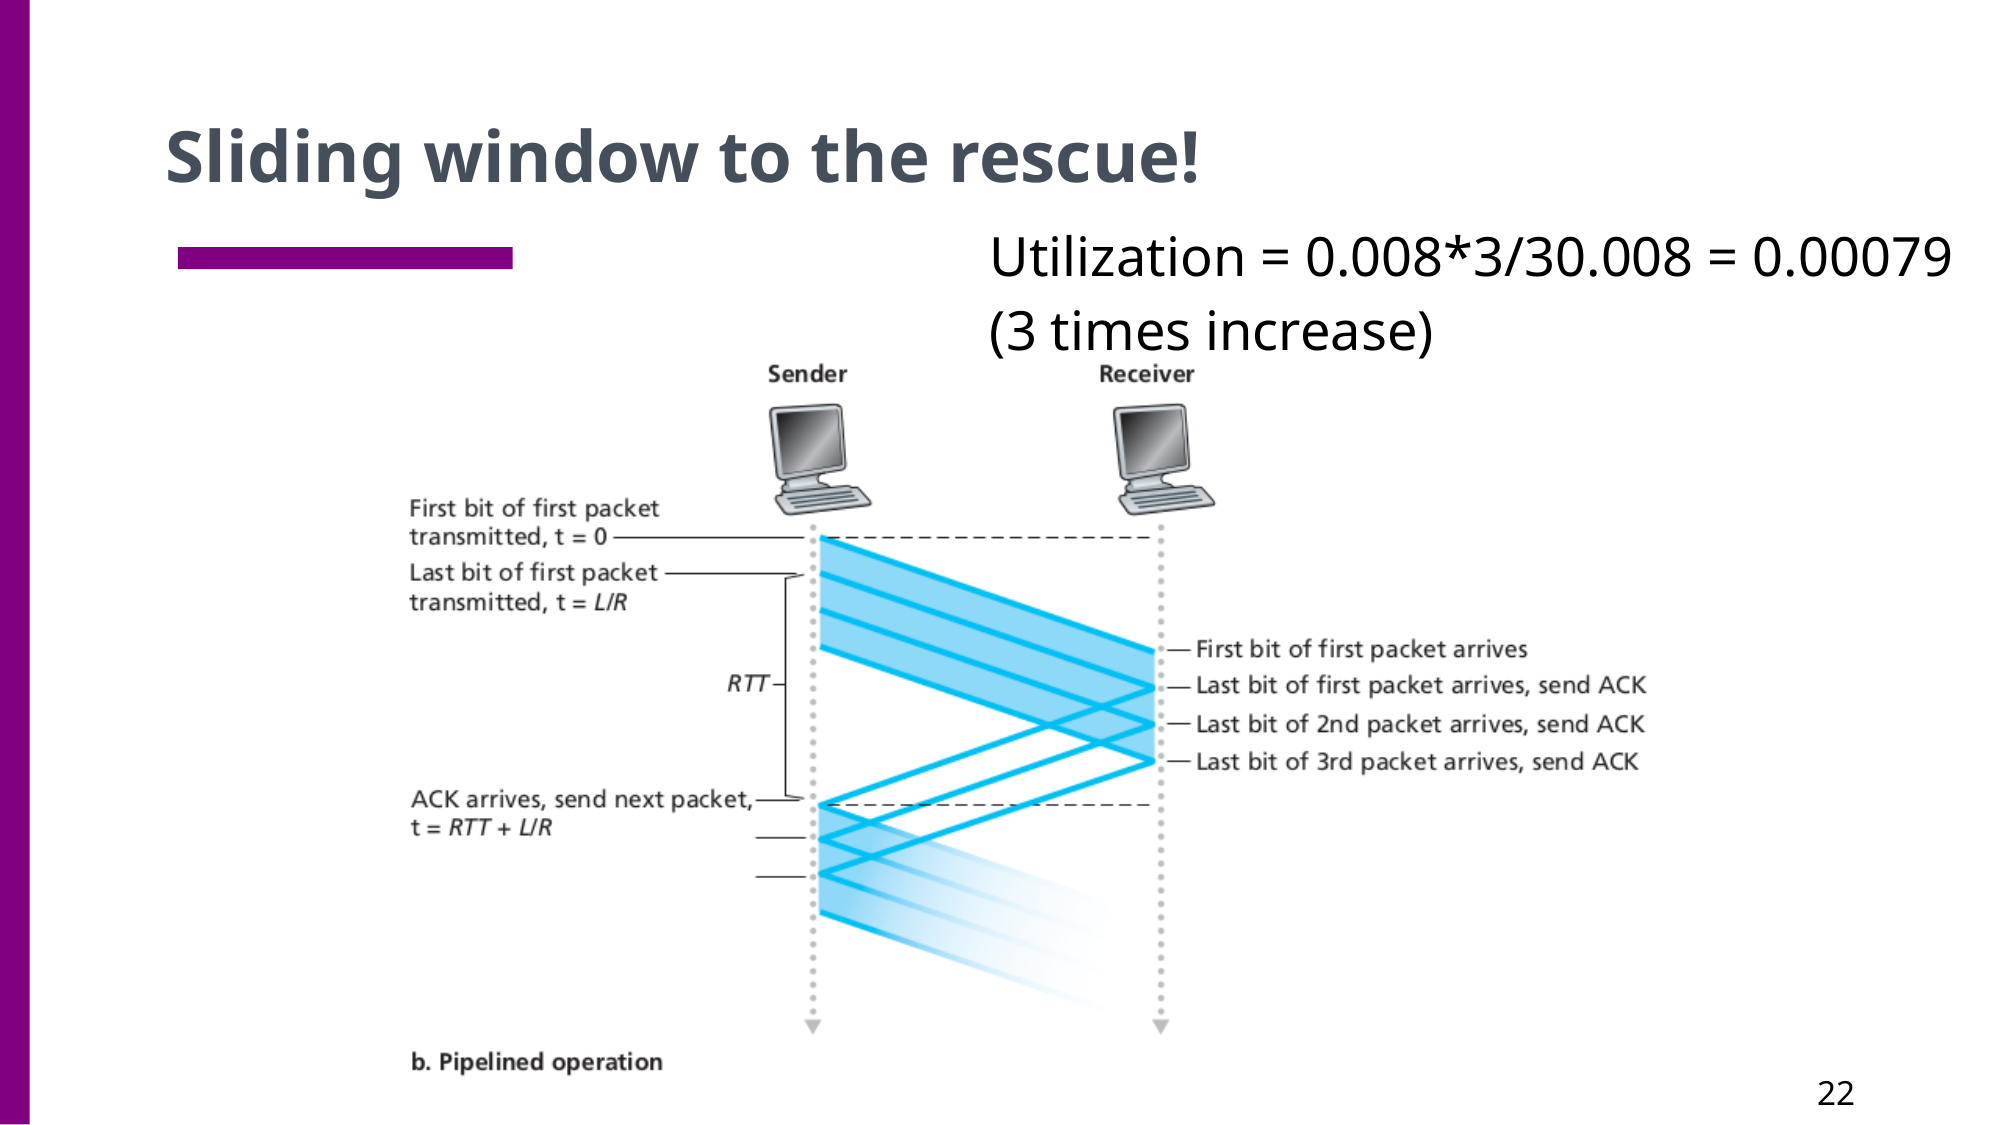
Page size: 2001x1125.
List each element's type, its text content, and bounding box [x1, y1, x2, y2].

picture [347, 326, 1711, 1111]
text_box Sliding window to the rescue! [151, 0, 1849, 212]
text_box Utilization = 0.008*3/30.008 = 0.00079 (3 times increase) [975, 211, 1971, 425]
